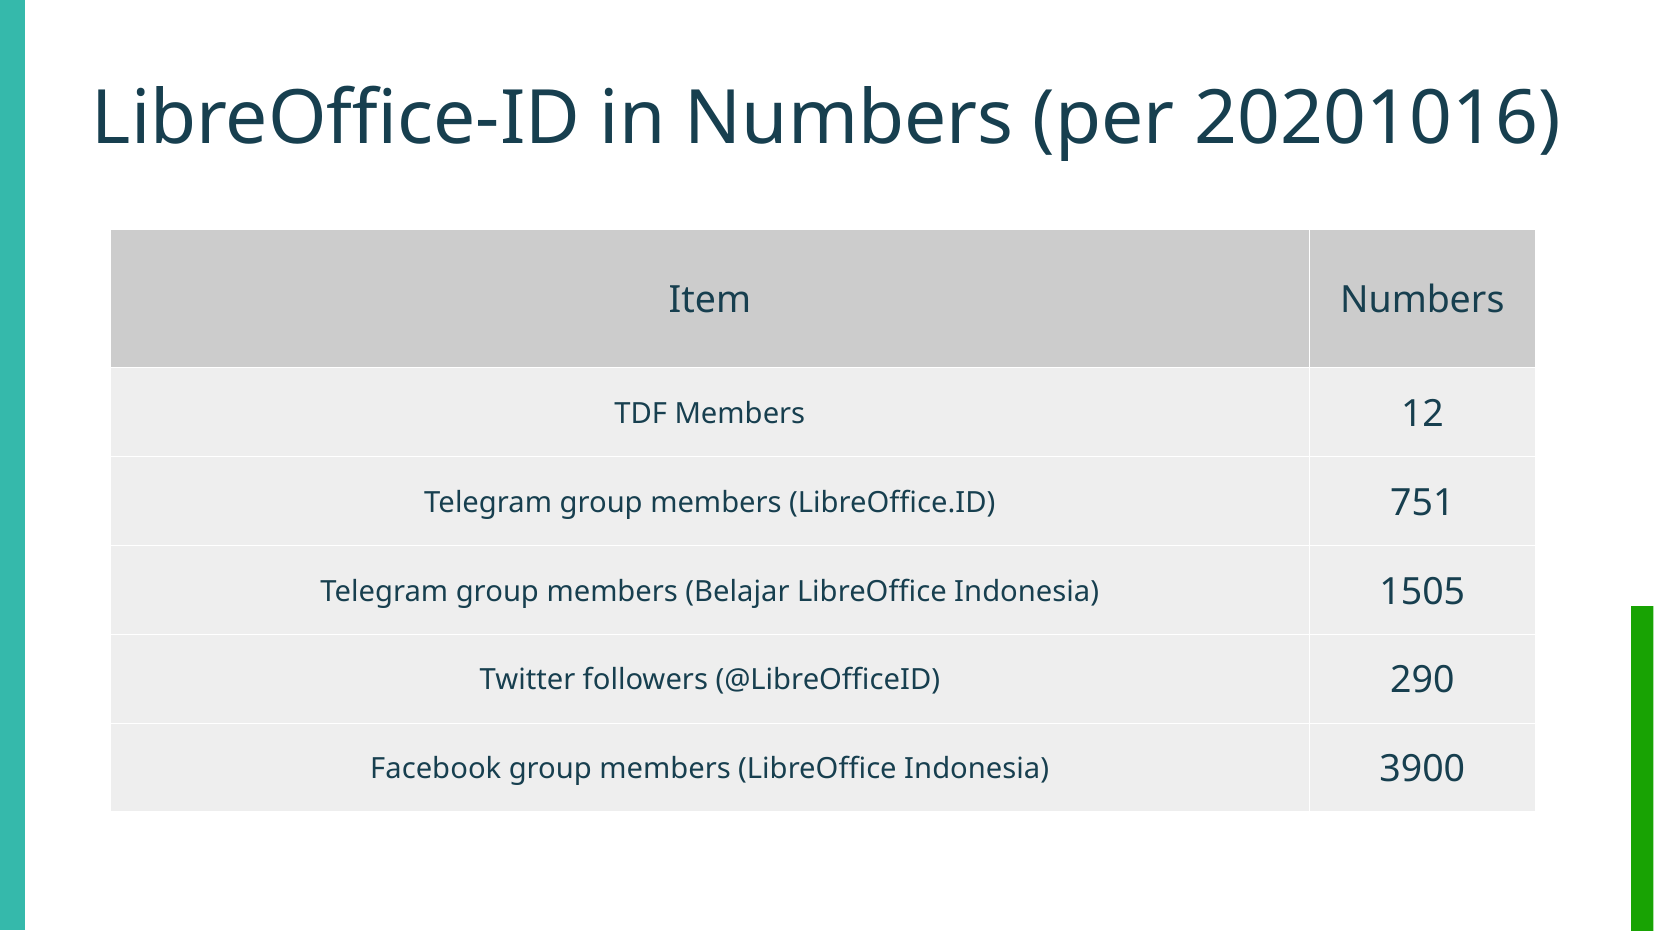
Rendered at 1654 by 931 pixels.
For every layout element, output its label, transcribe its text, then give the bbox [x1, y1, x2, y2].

table_cell Facebook group members (LibreOffice Indonesia) [111, 724, 1309, 811]
table_cell 1505 [1310, 546, 1535, 634]
title LibreOffice-ID in Numbers (per 20201016) [82, 37, 1571, 193]
table_cell 751 [1310, 457, 1535, 545]
table_cell Telegram group members (LibreOffice.ID) [111, 457, 1309, 545]
table_cell 3900 [1310, 724, 1535, 811]
table_cell Telegram group members (Belajar LibreOffice Indonesia) [111, 546, 1309, 634]
table_cell TDF Members [111, 368, 1309, 456]
table_cell Twitter followers (@LibreOfficeID) [111, 635, 1309, 723]
table_cell 12 [1310, 368, 1535, 456]
table_cell 290 [1310, 635, 1535, 723]
table_header Item [111, 230, 1309, 367]
table_header Numbers [1310, 230, 1535, 367]
